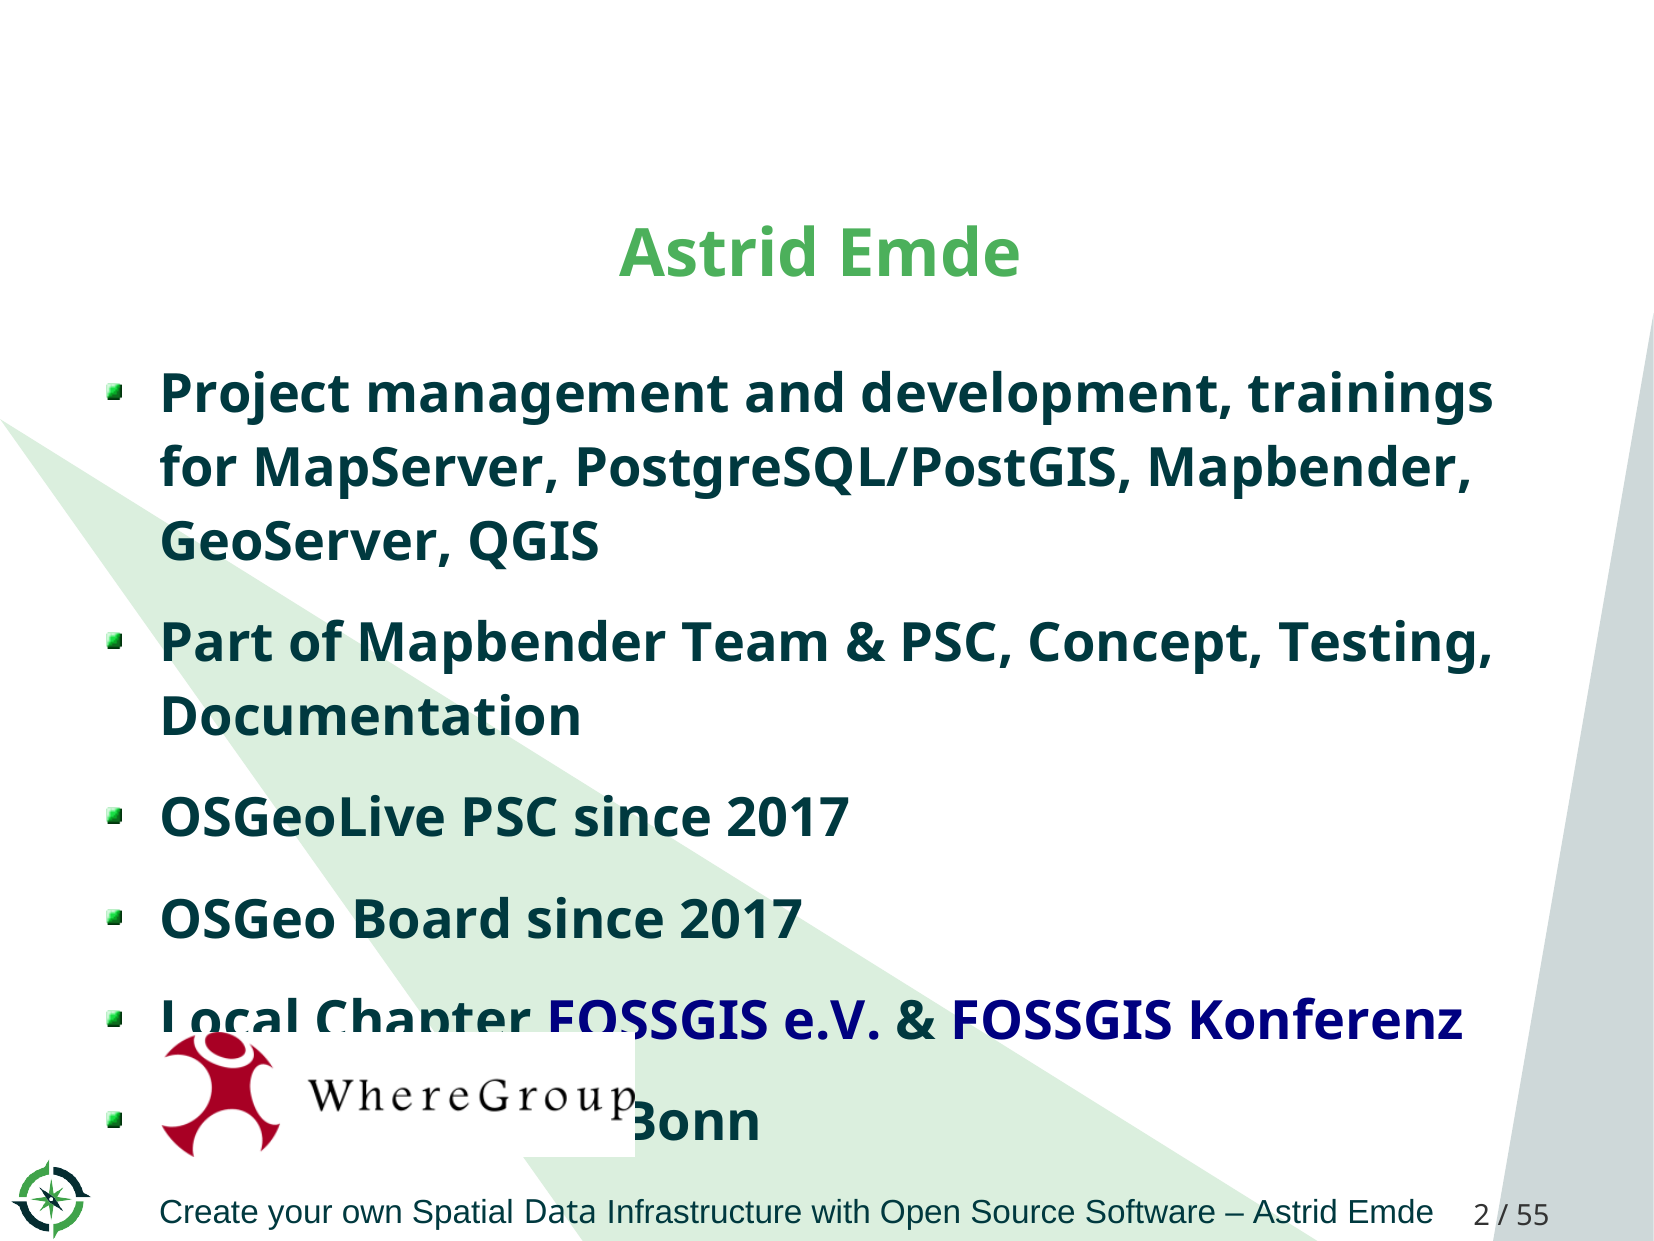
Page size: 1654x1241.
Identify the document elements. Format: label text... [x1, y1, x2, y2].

title Astrid Emde [76, 177, 1565, 325]
list Project management and development, trainings for MapServer, PostgreSQL/PostGIS, Mapbender, GeoServer, QGIS Part of Mapbender Team & PSC, Concept, Testing, Documentation OSGeoLive PSC since 2017 OSGeo Board since 2017 Local Chapter FOSSGIS e.V. & FOSSGIS Konferenz Bonn [88, 354, 1577, 1173]
picture [10, 1158, 92, 1240]
picture [161, 1032, 635, 1157]
